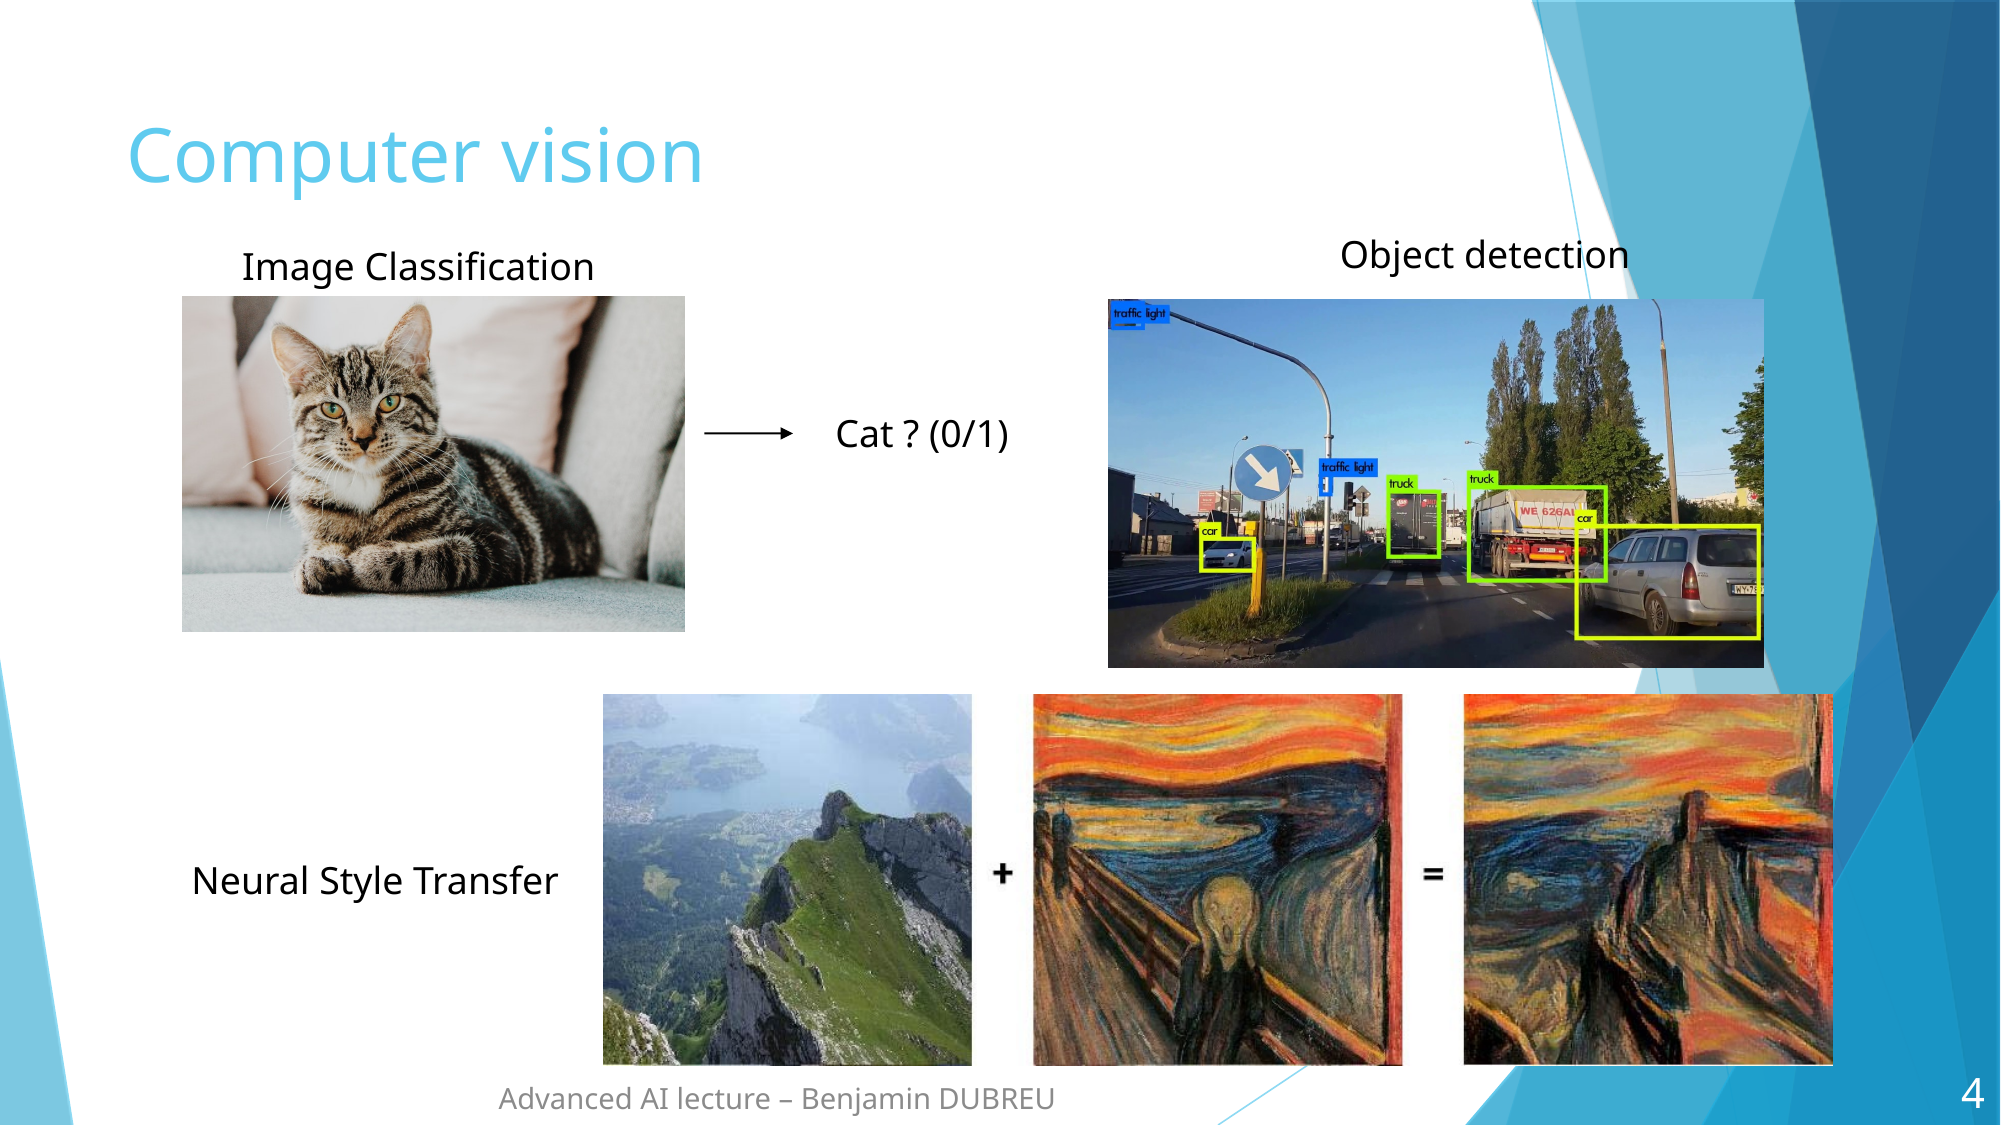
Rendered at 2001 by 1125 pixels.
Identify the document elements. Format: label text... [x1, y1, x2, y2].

text_box Object detection [1324, 223, 1646, 283]
picture [603, 694, 1833, 1066]
slide_number <number> [1887, 1065, 2000, 1125]
title Computer vision [111, 99, 1522, 317]
text_box Cat ? (0/1) [820, 402, 1024, 463]
picture [1108, 299, 1764, 668]
text_box Neural Style Transfer [176, 849, 574, 910]
footer Advanced AI lecture – Benjamin DUBREU [483, 1067, 1517, 1125]
picture [182, 296, 685, 632]
text_box Image Classification [227, 235, 611, 296]
